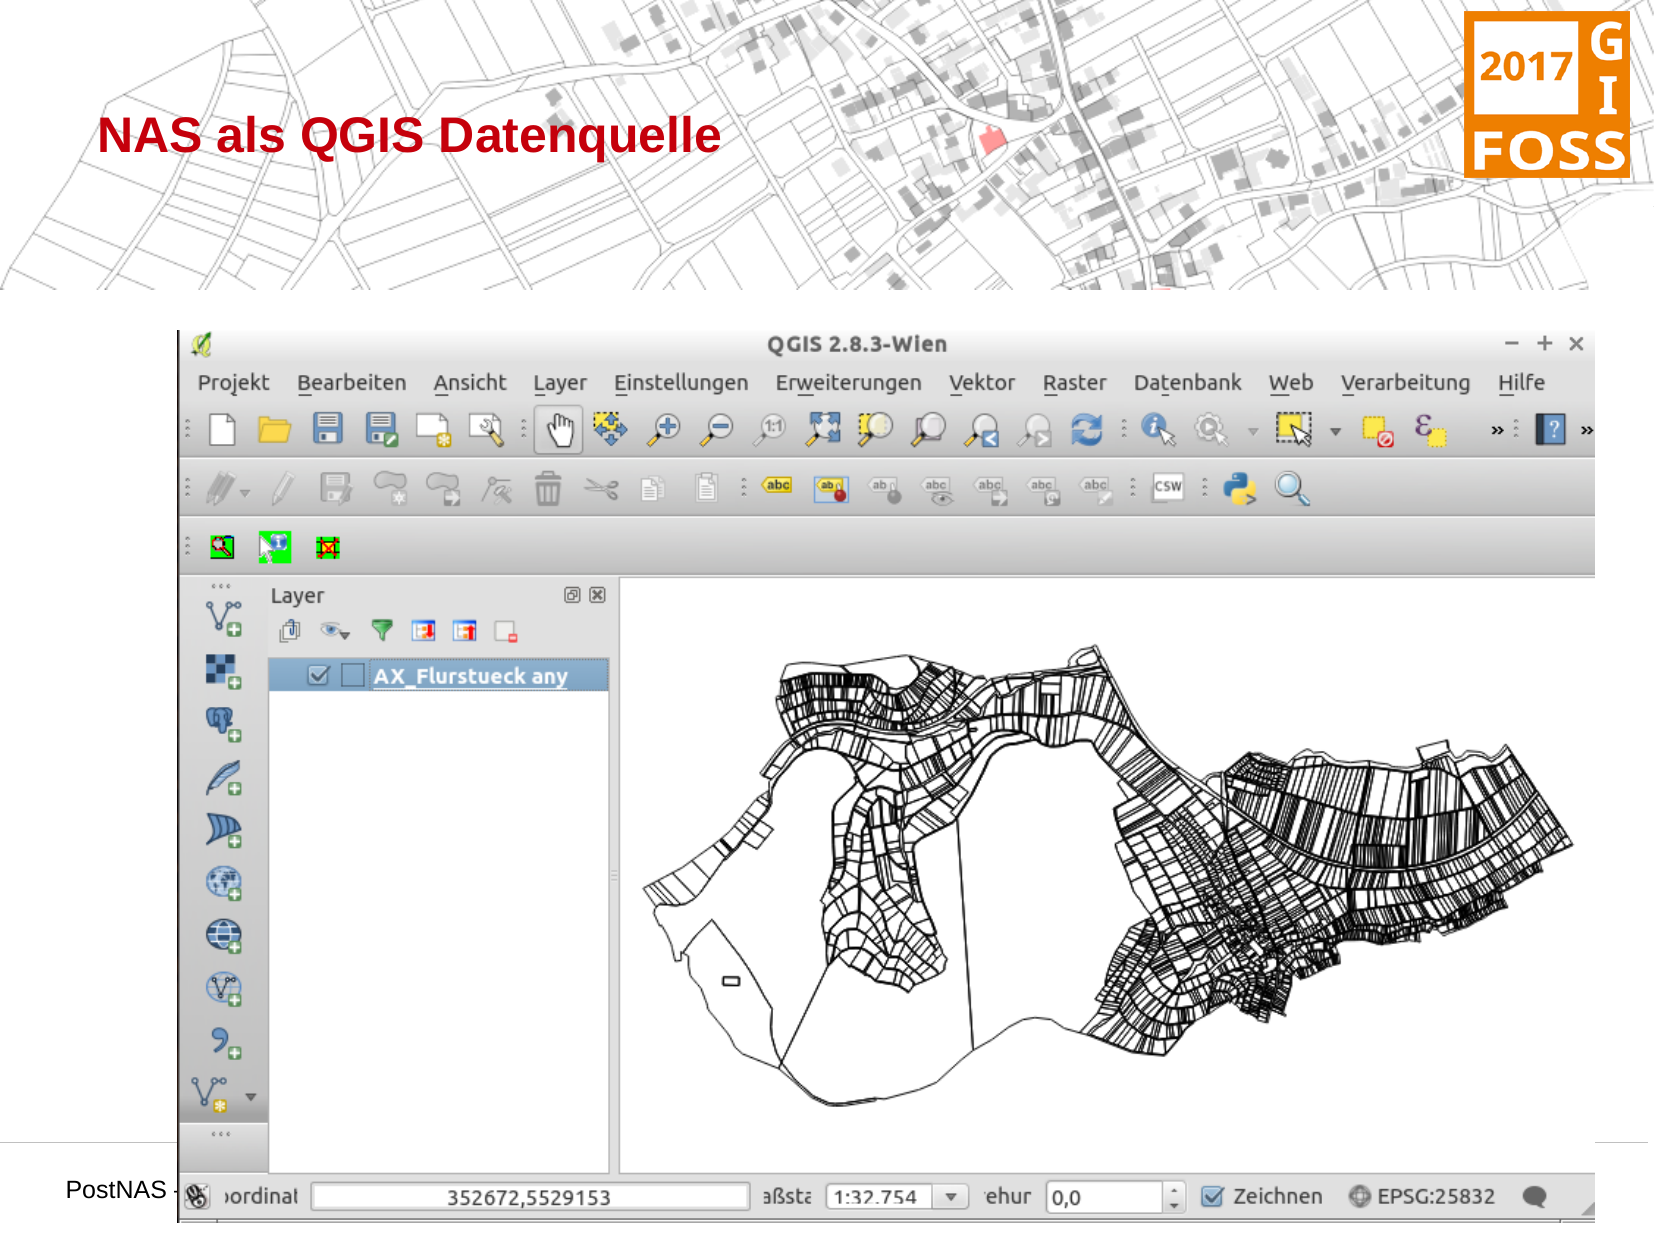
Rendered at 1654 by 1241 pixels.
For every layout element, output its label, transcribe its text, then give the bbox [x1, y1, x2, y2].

picture [1464, 11, 1630, 178]
text_box NAS als QGIS Datenquelle [82, 100, 1595, 928]
picture [177, 330, 1595, 1224]
